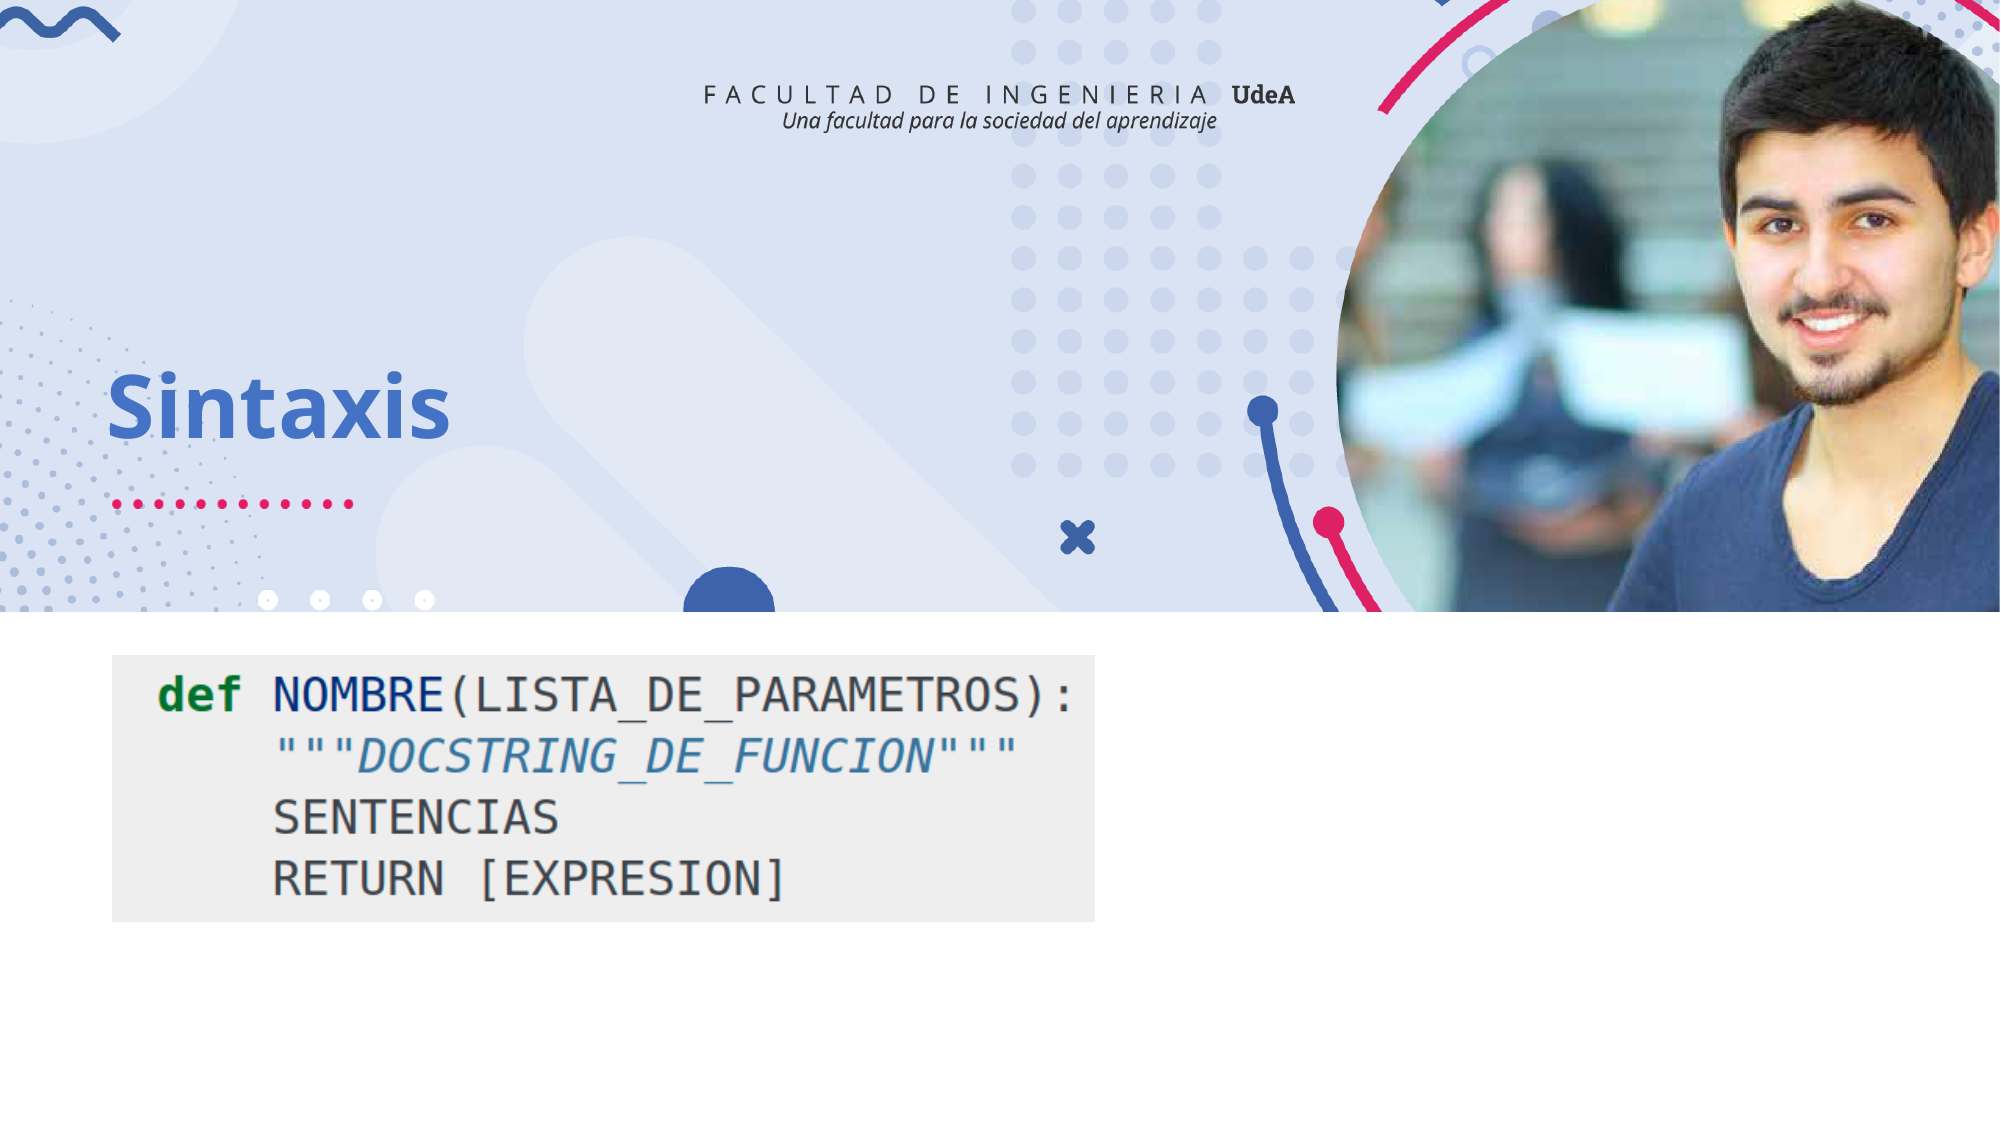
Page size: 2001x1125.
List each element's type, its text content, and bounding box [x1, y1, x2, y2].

text_box Sintaxis [92, 354, 988, 466]
picture [0, 0, 2000, 612]
picture [112, 655, 1095, 922]
